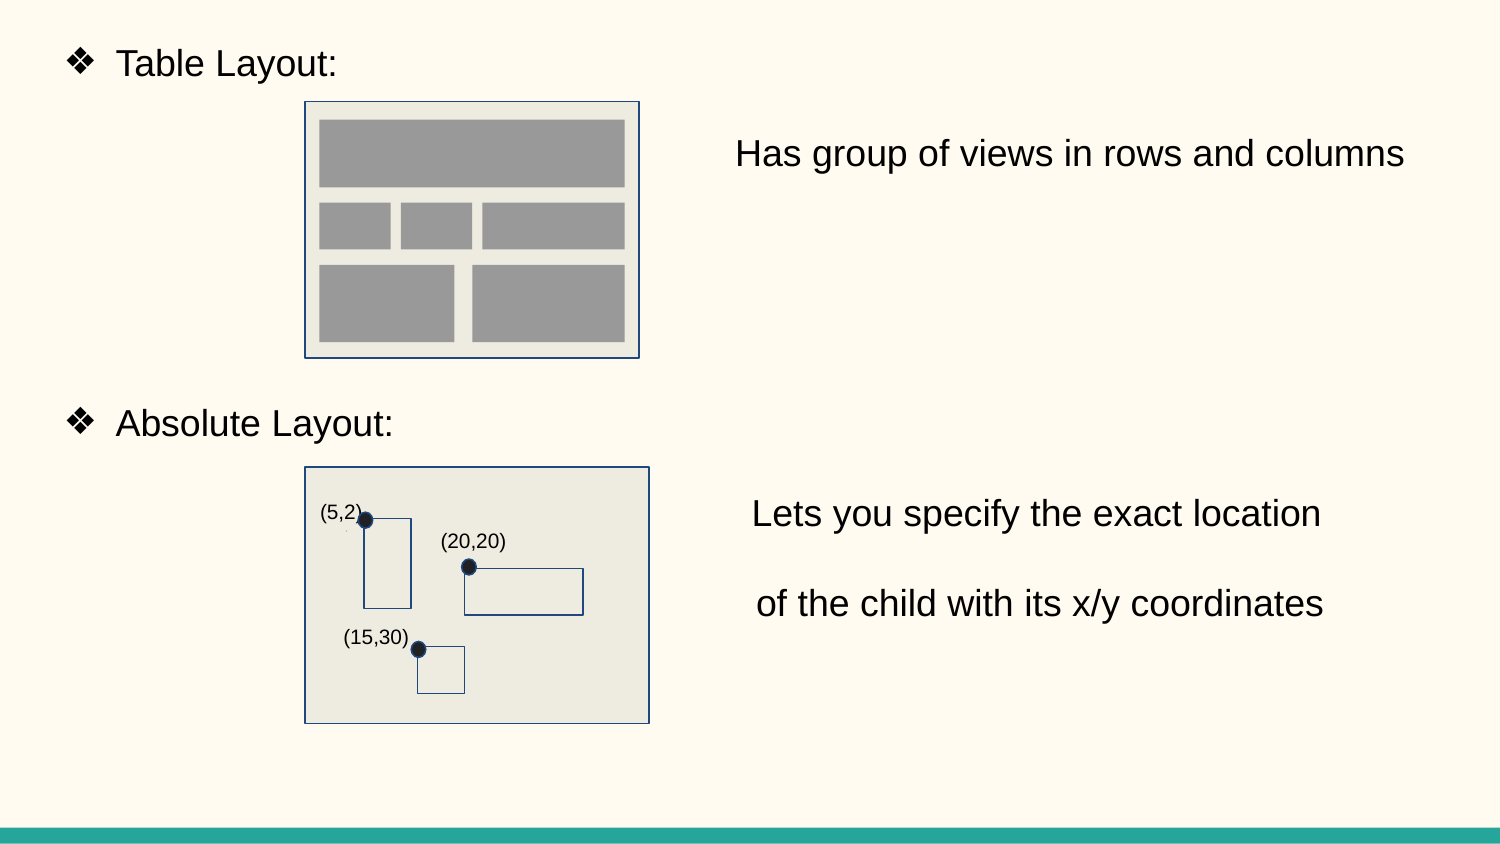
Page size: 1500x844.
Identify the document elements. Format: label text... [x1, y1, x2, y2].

list Table Layout: Has group of views in rows and columns Absolute Layout: Lets you specify the exact location of the child with its x/y coordinates [40, 38, 1439, 772]
text_box (15,30) [328, 608, 426, 656]
text_box (20,20) [425, 512, 523, 560]
text_box [358, 512, 373, 529]
text_box [304, 466, 650, 724]
text_box [304, 101, 639, 358]
text_box (5,2) [304, 484, 389, 531]
